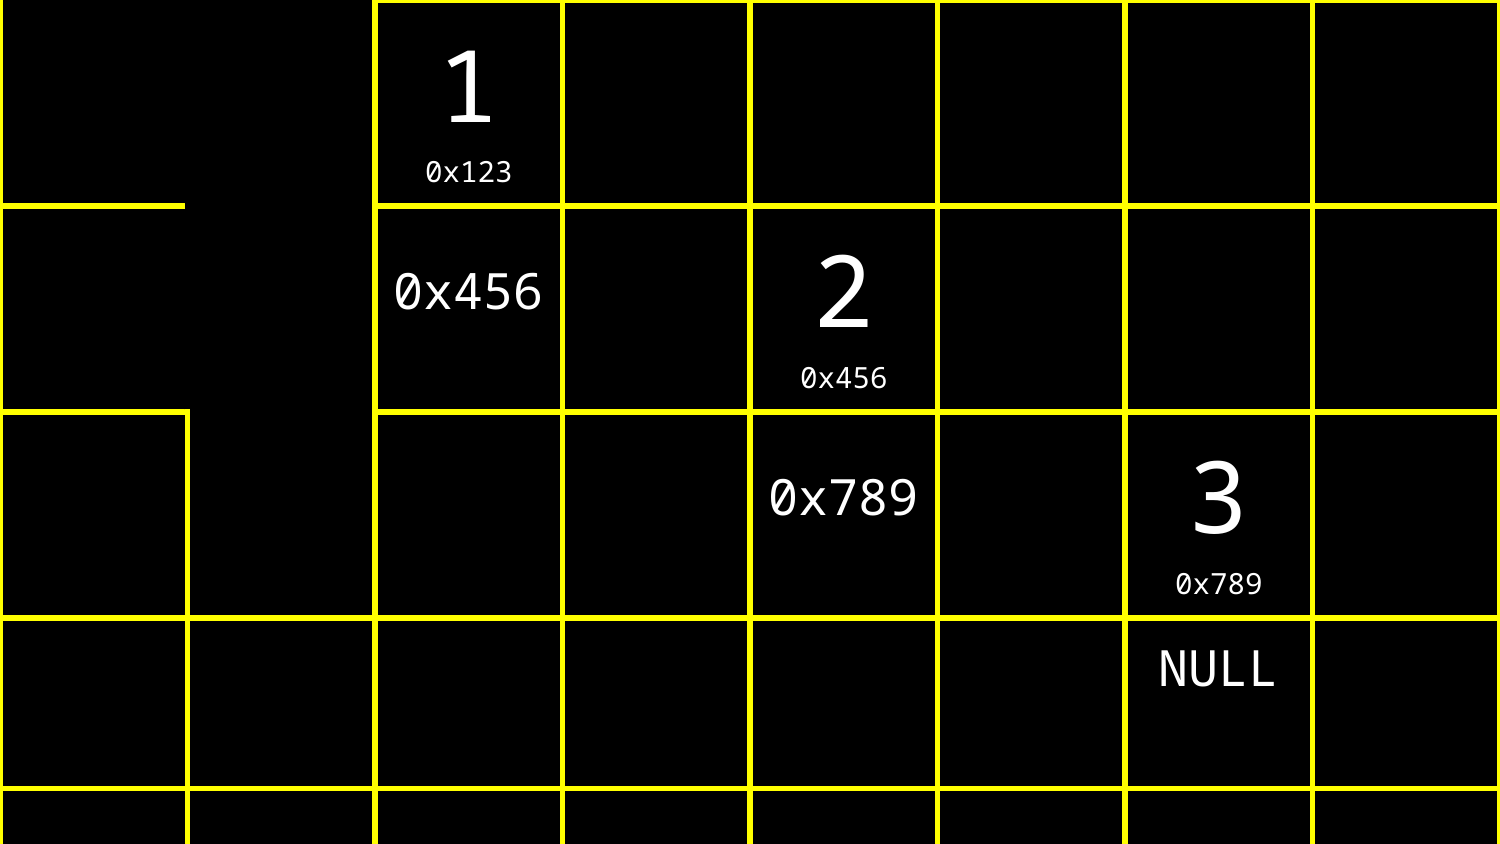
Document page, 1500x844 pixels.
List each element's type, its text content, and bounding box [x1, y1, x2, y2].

table_cell 0x789 [753, 415, 935, 615]
table_cell [190, 621, 372, 786]
table_cell 0x456 [378, 209, 560, 409]
table_cell [378, 415, 560, 615]
table_cell 3 0x789 [1128, 415, 1310, 615]
table_cell [1315, 621, 1497, 786]
table_cell [565, 209, 747, 409]
table_header 1 0x123 [378, 3, 560, 203]
table_cell [3, 791, 185, 844]
table_cell [378, 791, 560, 844]
table_cell NULL [1128, 621, 1310, 786]
table_cell [190, 791, 372, 844]
table_header [3, 3, 185, 203]
table_cell [940, 415, 1122, 615]
table_cell [3, 415, 185, 615]
table_header [753, 3, 935, 203]
table_cell [940, 209, 1122, 409]
table_cell [378, 621, 560, 786]
table_cell [753, 791, 935, 844]
table_cell [753, 621, 935, 786]
table_cell [1128, 209, 1310, 409]
table_header [940, 3, 1122, 203]
table_header [1128, 3, 1310, 203]
table_cell [190, 415, 372, 615]
table_header [1315, 3, 1497, 203]
table_cell [1315, 415, 1497, 615]
table_header [565, 3, 747, 203]
table_cell [190, 209, 372, 409]
table_cell [565, 621, 747, 786]
table_cell 2 0x456 [753, 209, 935, 409]
table_cell [1315, 209, 1497, 409]
table_header [190, 3, 372, 203]
table_cell [1315, 791, 1497, 844]
table_cell [3, 209, 185, 409]
table_cell [1128, 791, 1310, 844]
table_cell [940, 621, 1122, 786]
table_cell [565, 791, 747, 844]
table_cell [940, 791, 1122, 844]
table_cell [3, 621, 185, 786]
table_cell [565, 415, 747, 615]
